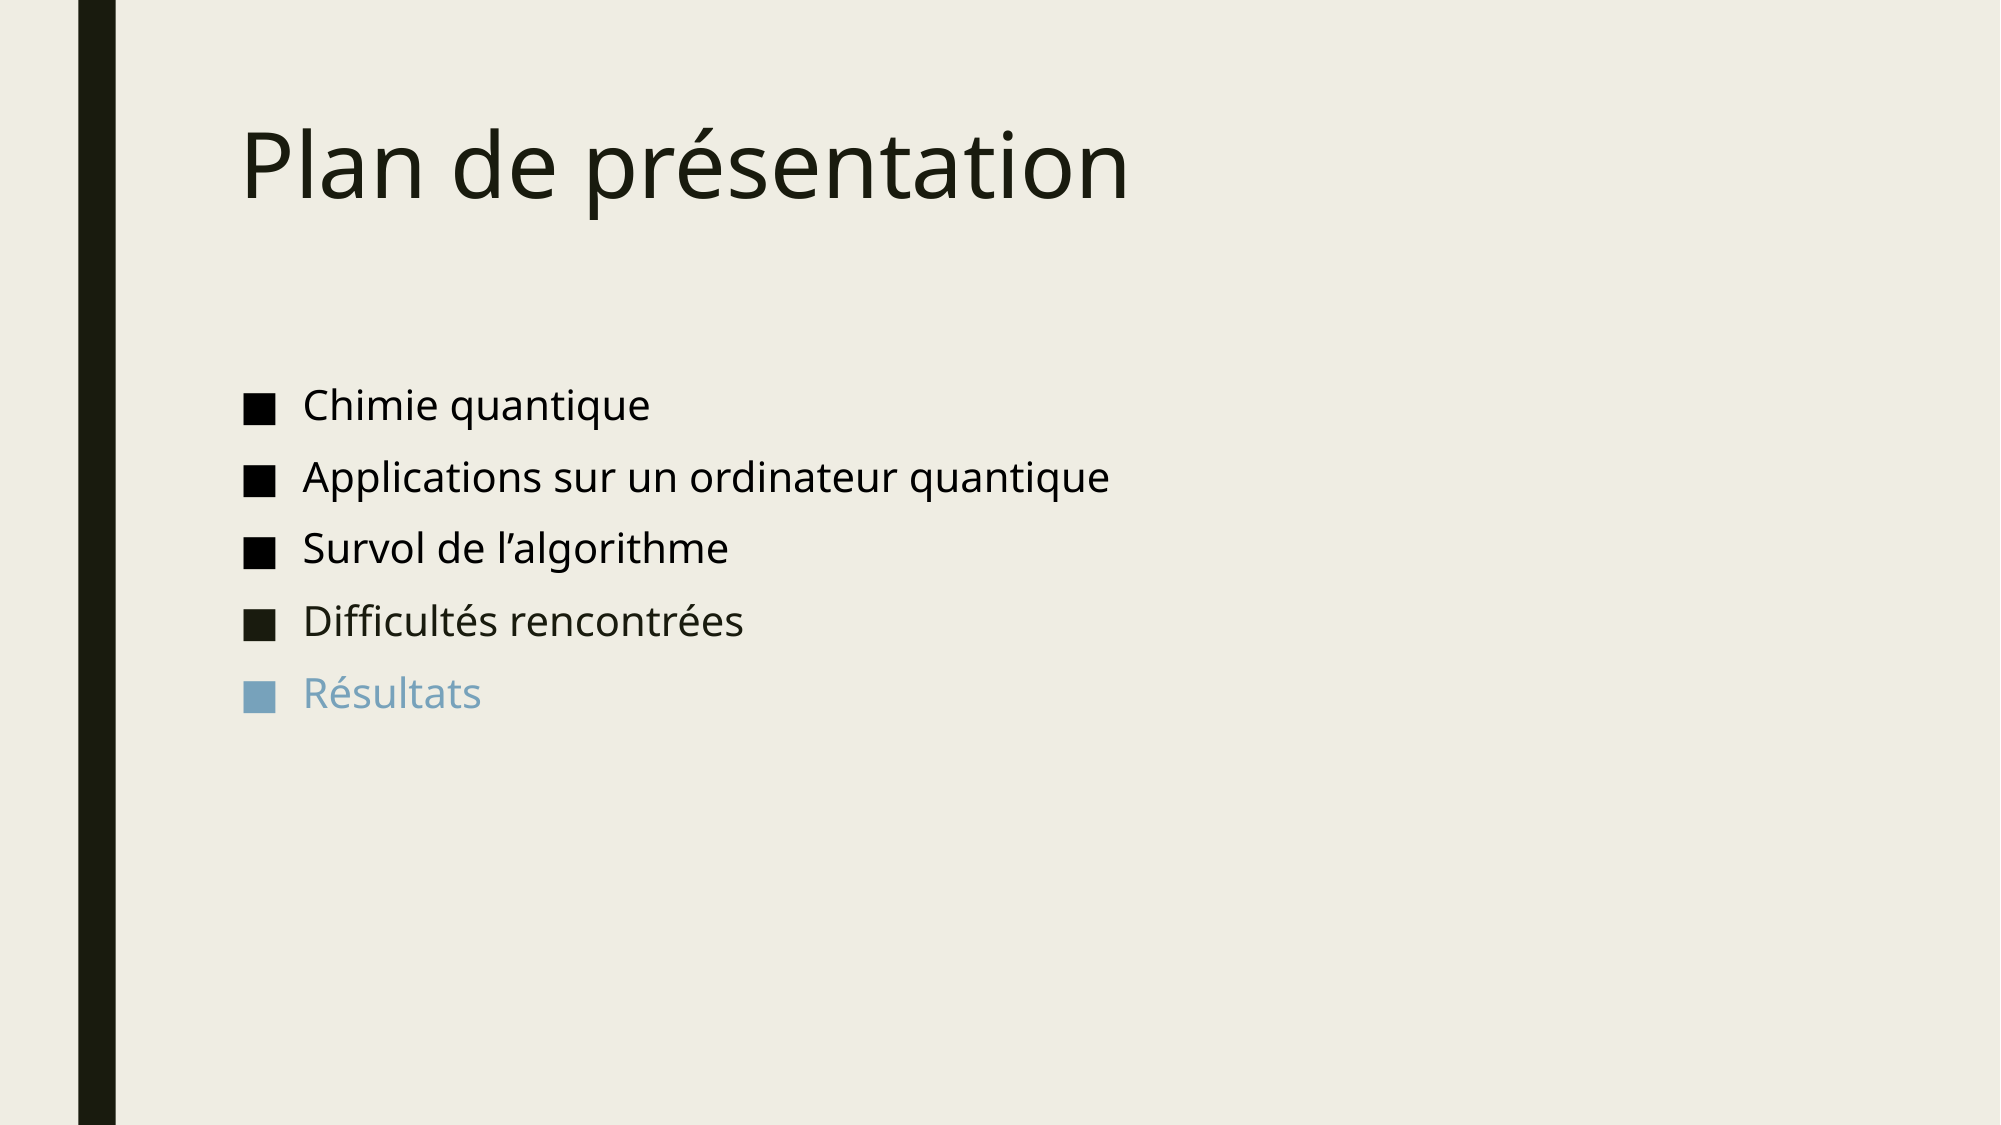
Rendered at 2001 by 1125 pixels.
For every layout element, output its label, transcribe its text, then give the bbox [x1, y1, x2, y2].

title Plan de présentation [225, 112, 1800, 243]
text_box Chimie quantique Applications sur un ordinateur quantique Survol de l’algorithme Difficultés rencontrées Résultats [225, 375, 1800, 963]
